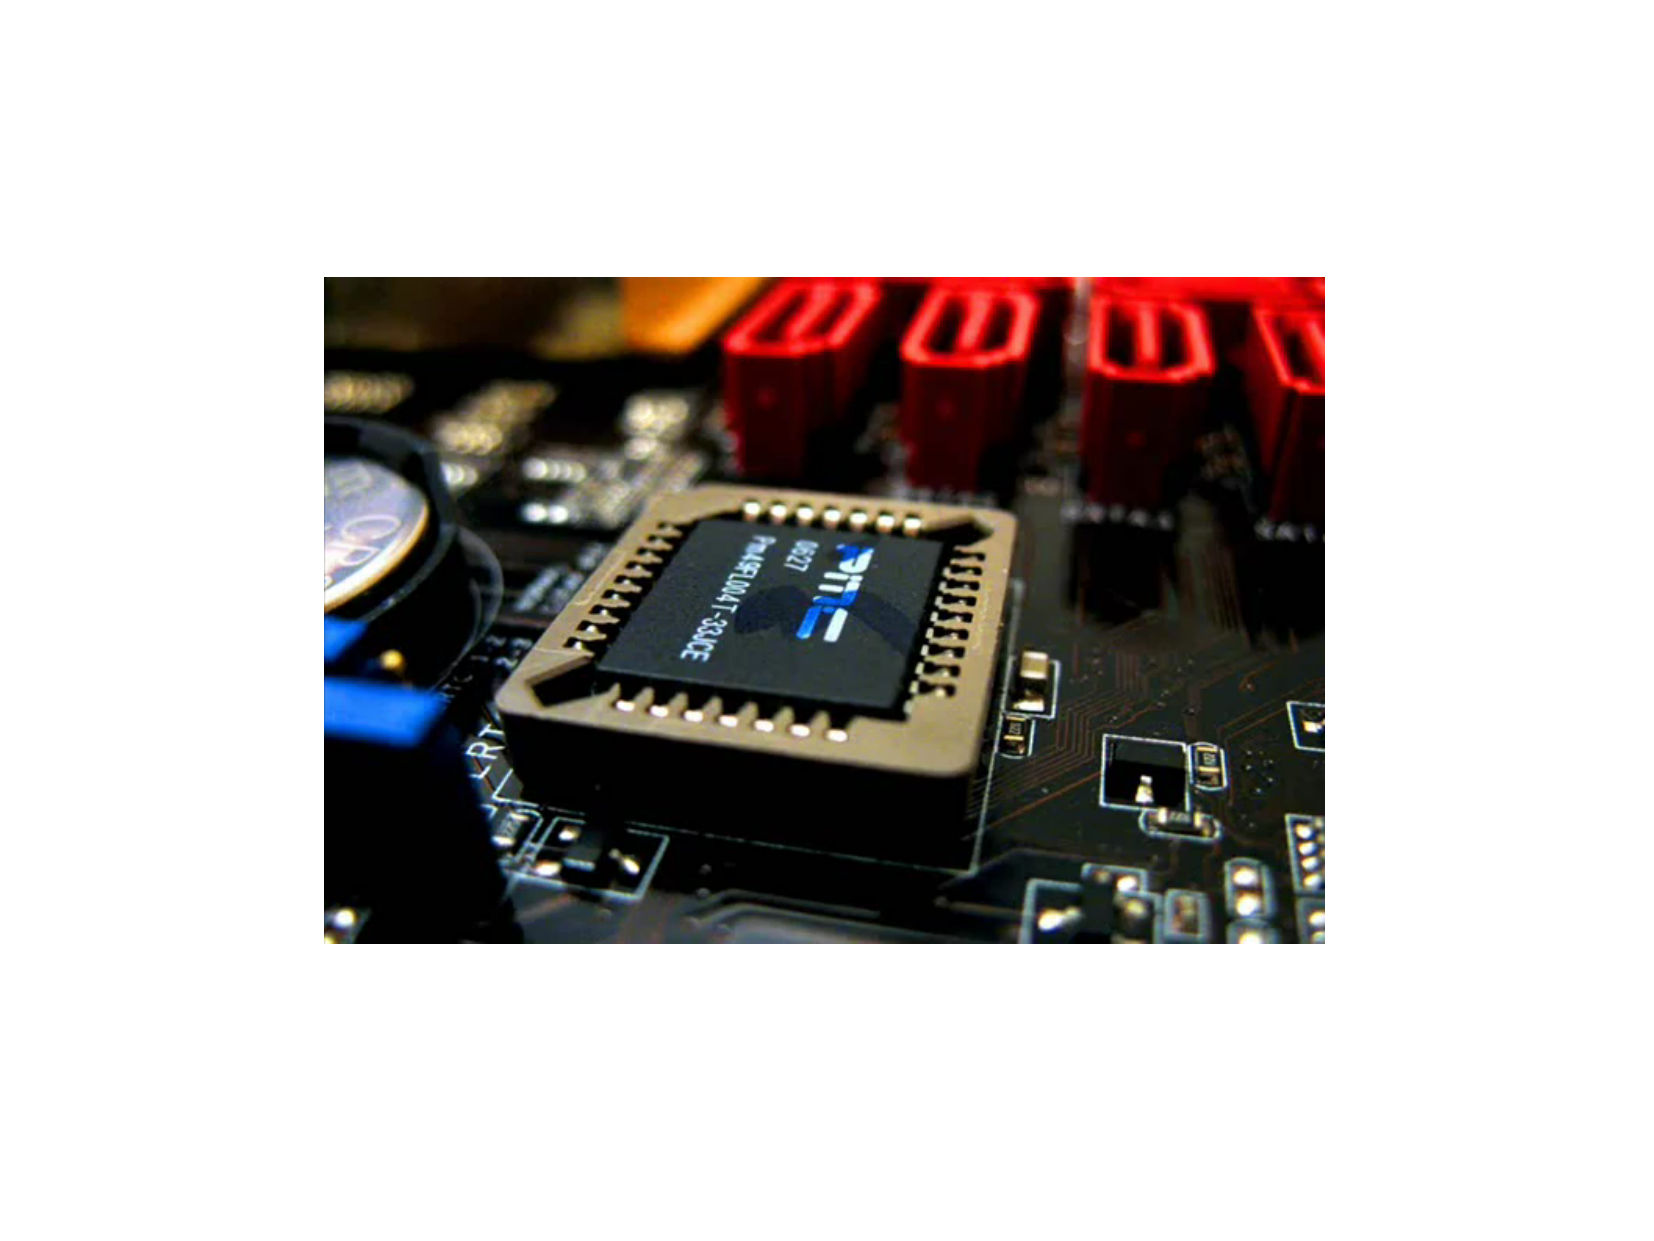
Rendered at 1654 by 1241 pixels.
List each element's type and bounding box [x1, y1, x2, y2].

picture [324, 277, 1325, 944]
